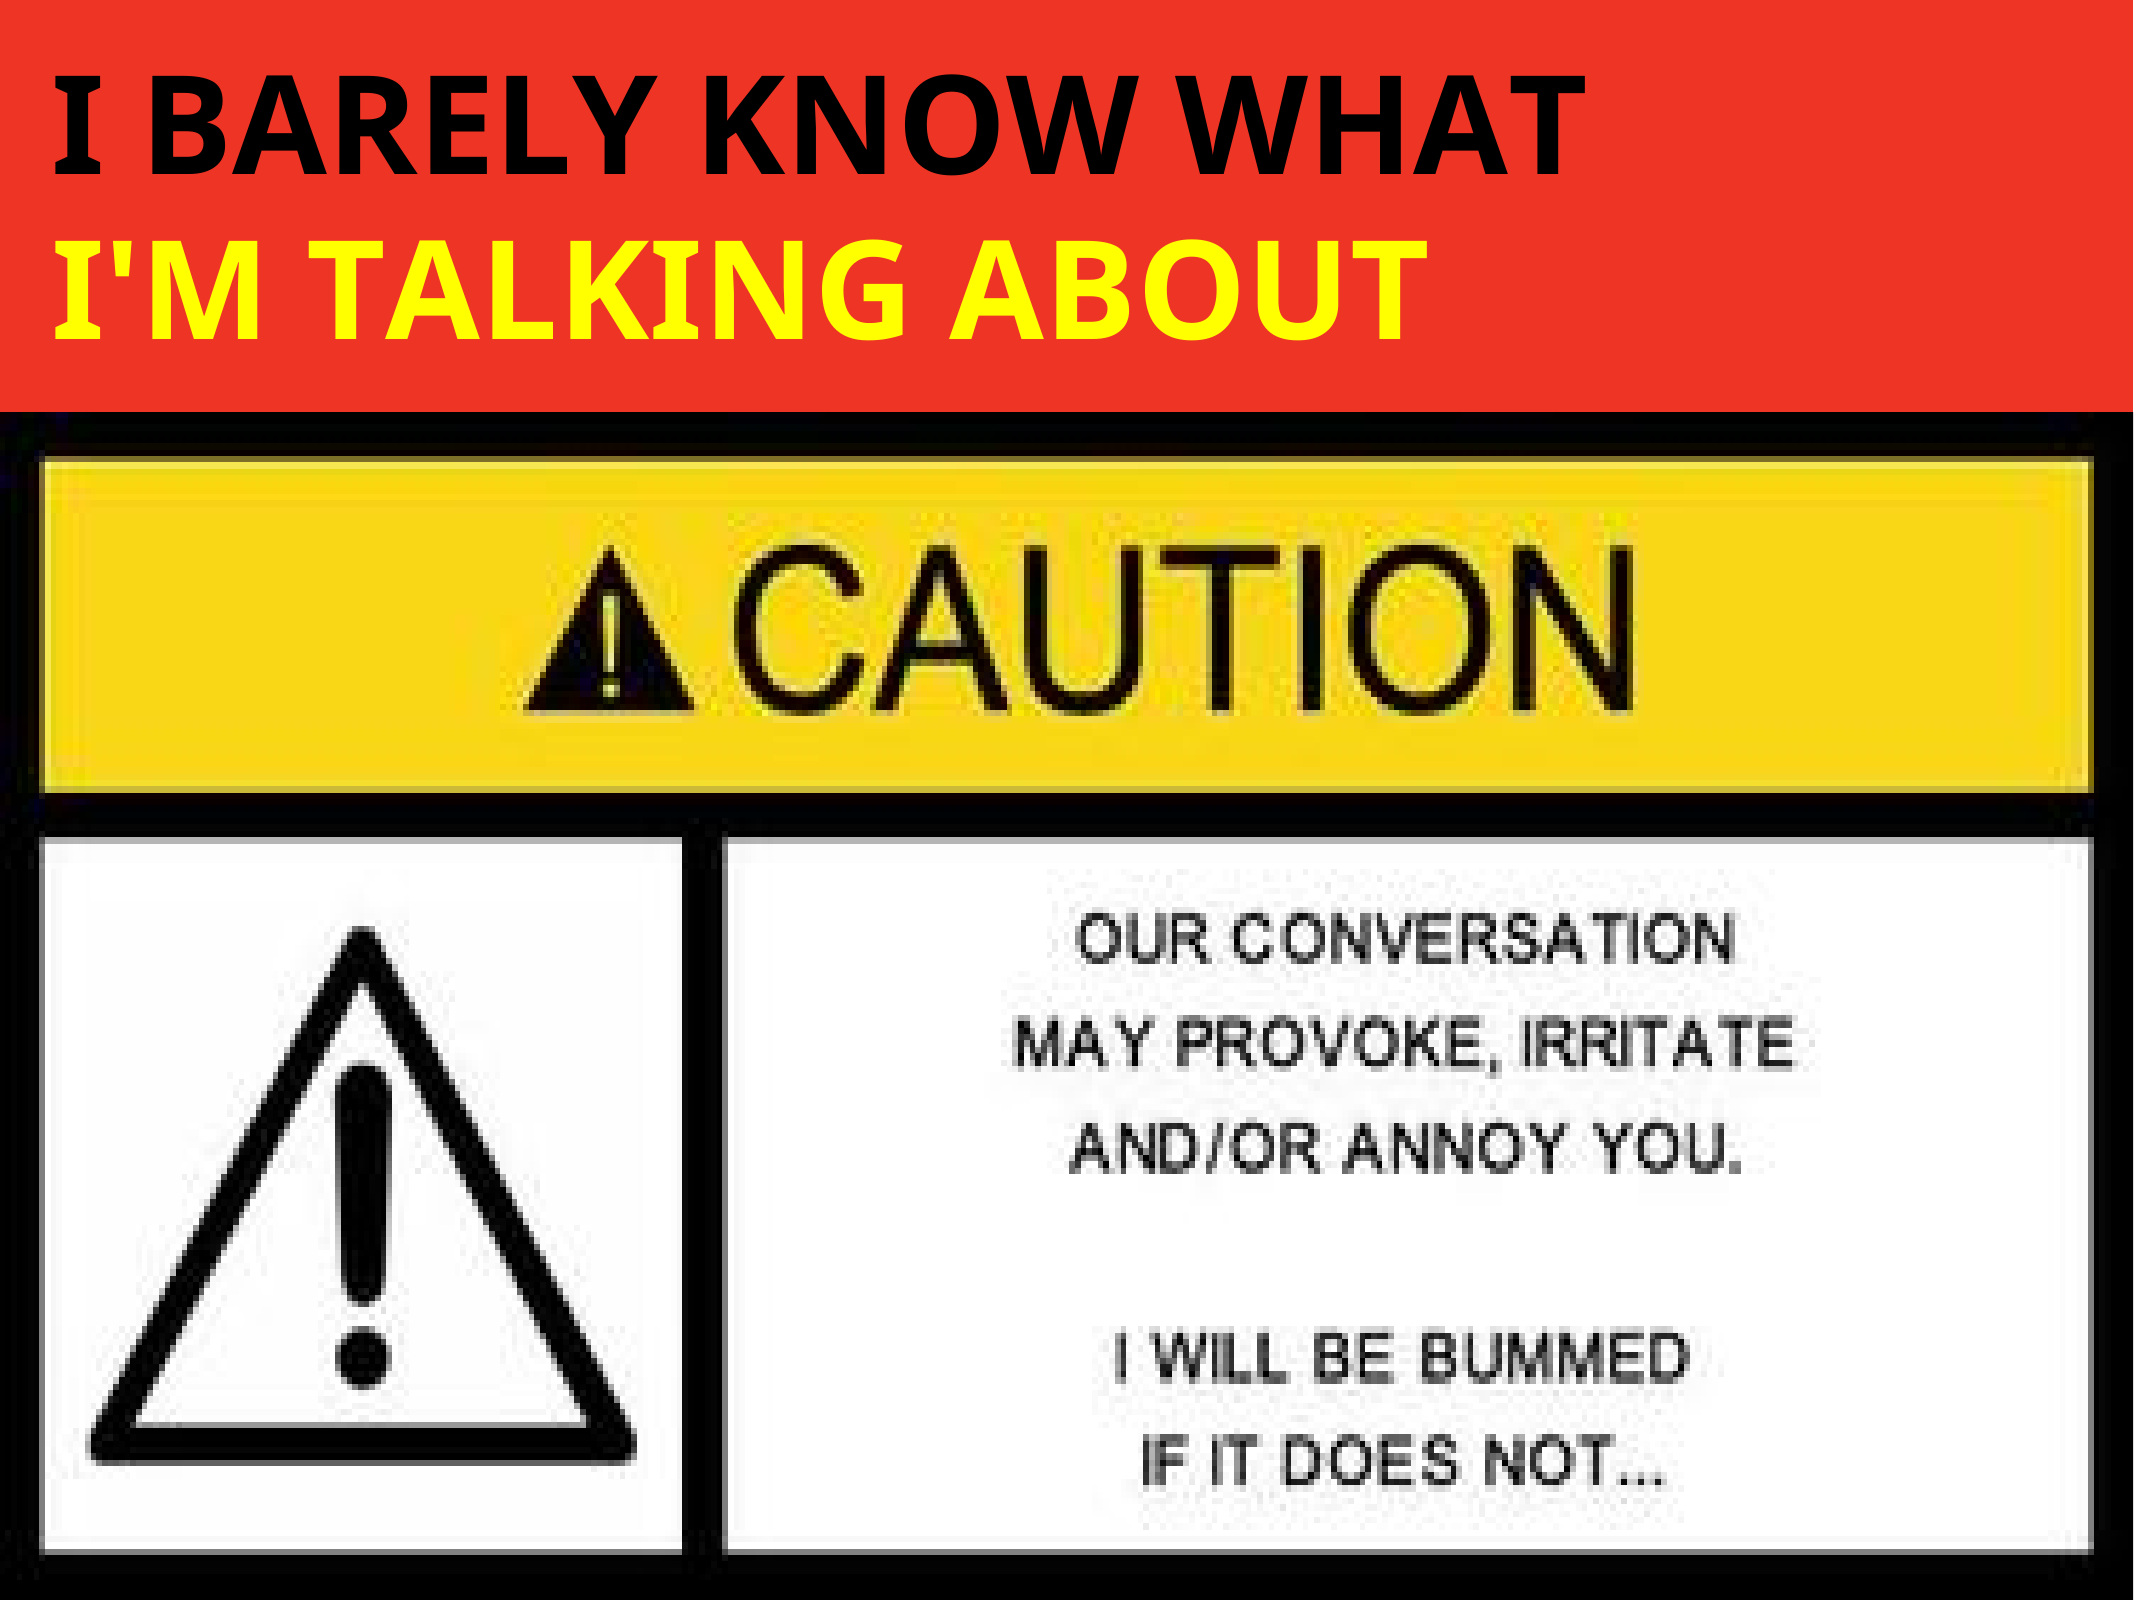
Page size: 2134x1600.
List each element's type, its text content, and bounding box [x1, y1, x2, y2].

picture [0, 412, 2134, 1600]
text_box I BARELY KNOW WHAT I'M TALKING ABOUT [41, 37, 2134, 412]
